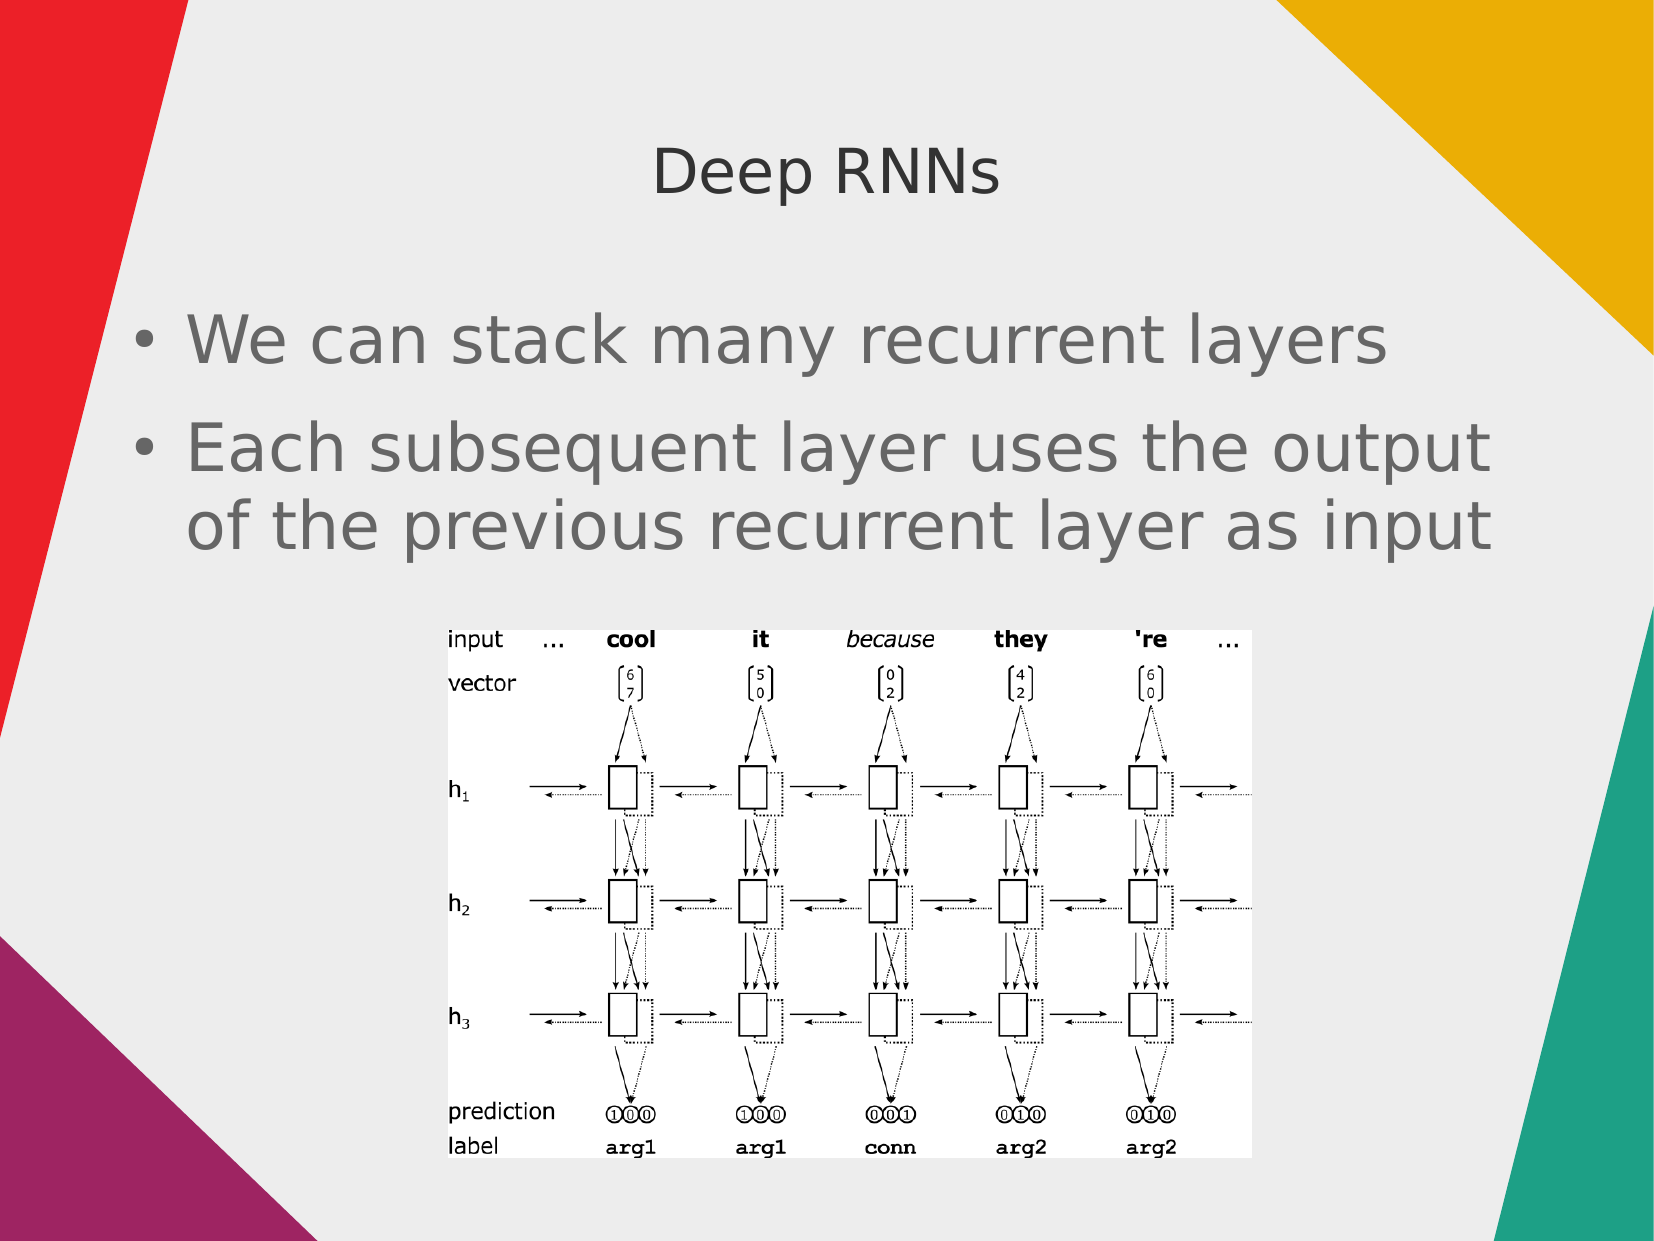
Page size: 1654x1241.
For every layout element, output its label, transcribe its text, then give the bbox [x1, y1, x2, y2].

picture [448, 630, 1252, 1158]
title Deep RNNs [114, 73, 1539, 271]
list We can stack many recurrent layers Each subsequent layer uses the output of the previous recurrent layer as input [114, 302, 1539, 651]
